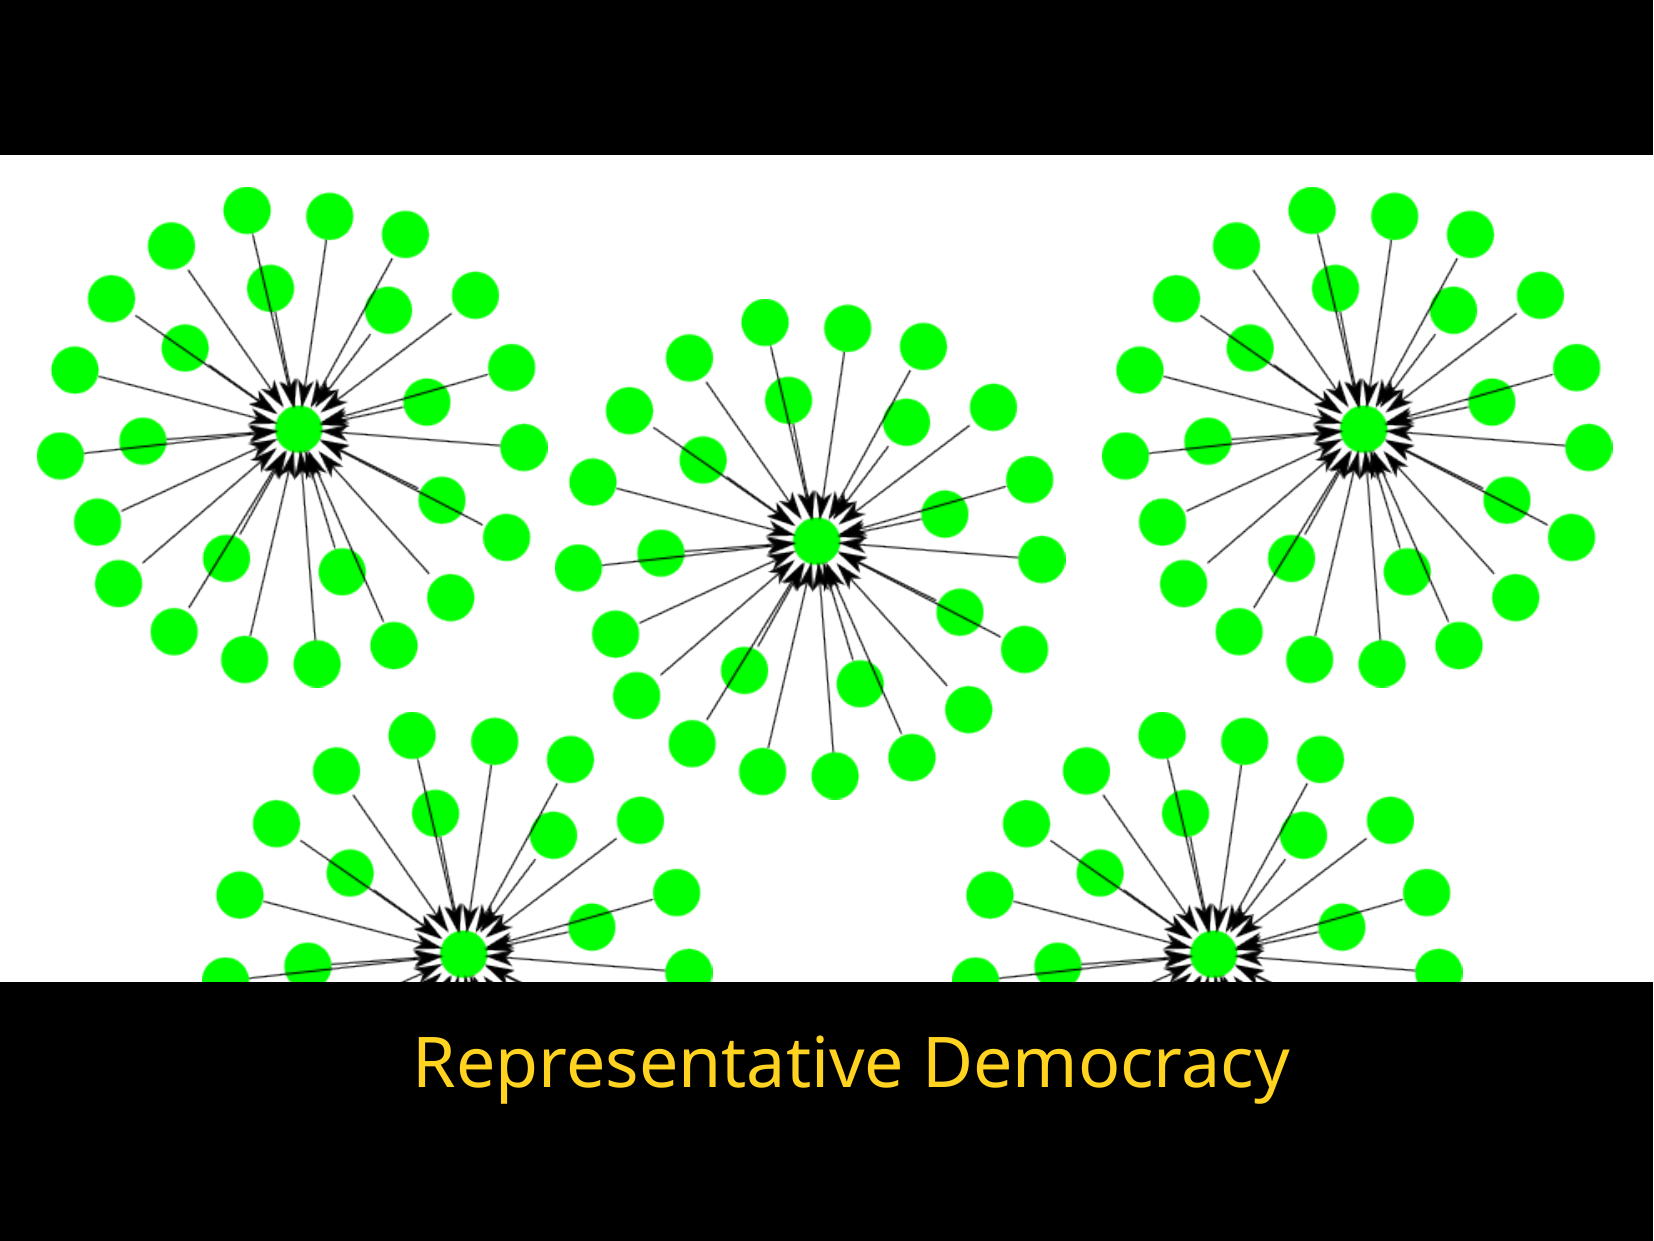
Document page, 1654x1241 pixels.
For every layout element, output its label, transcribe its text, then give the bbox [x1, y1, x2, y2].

text_box [0, 154, 1653, 1241]
list Representative Democracy [83, 1012, 1572, 1110]
picture [37, 187, 548, 688]
picture [202, 299, 1463, 982]
picture [1102, 187, 1613, 688]
